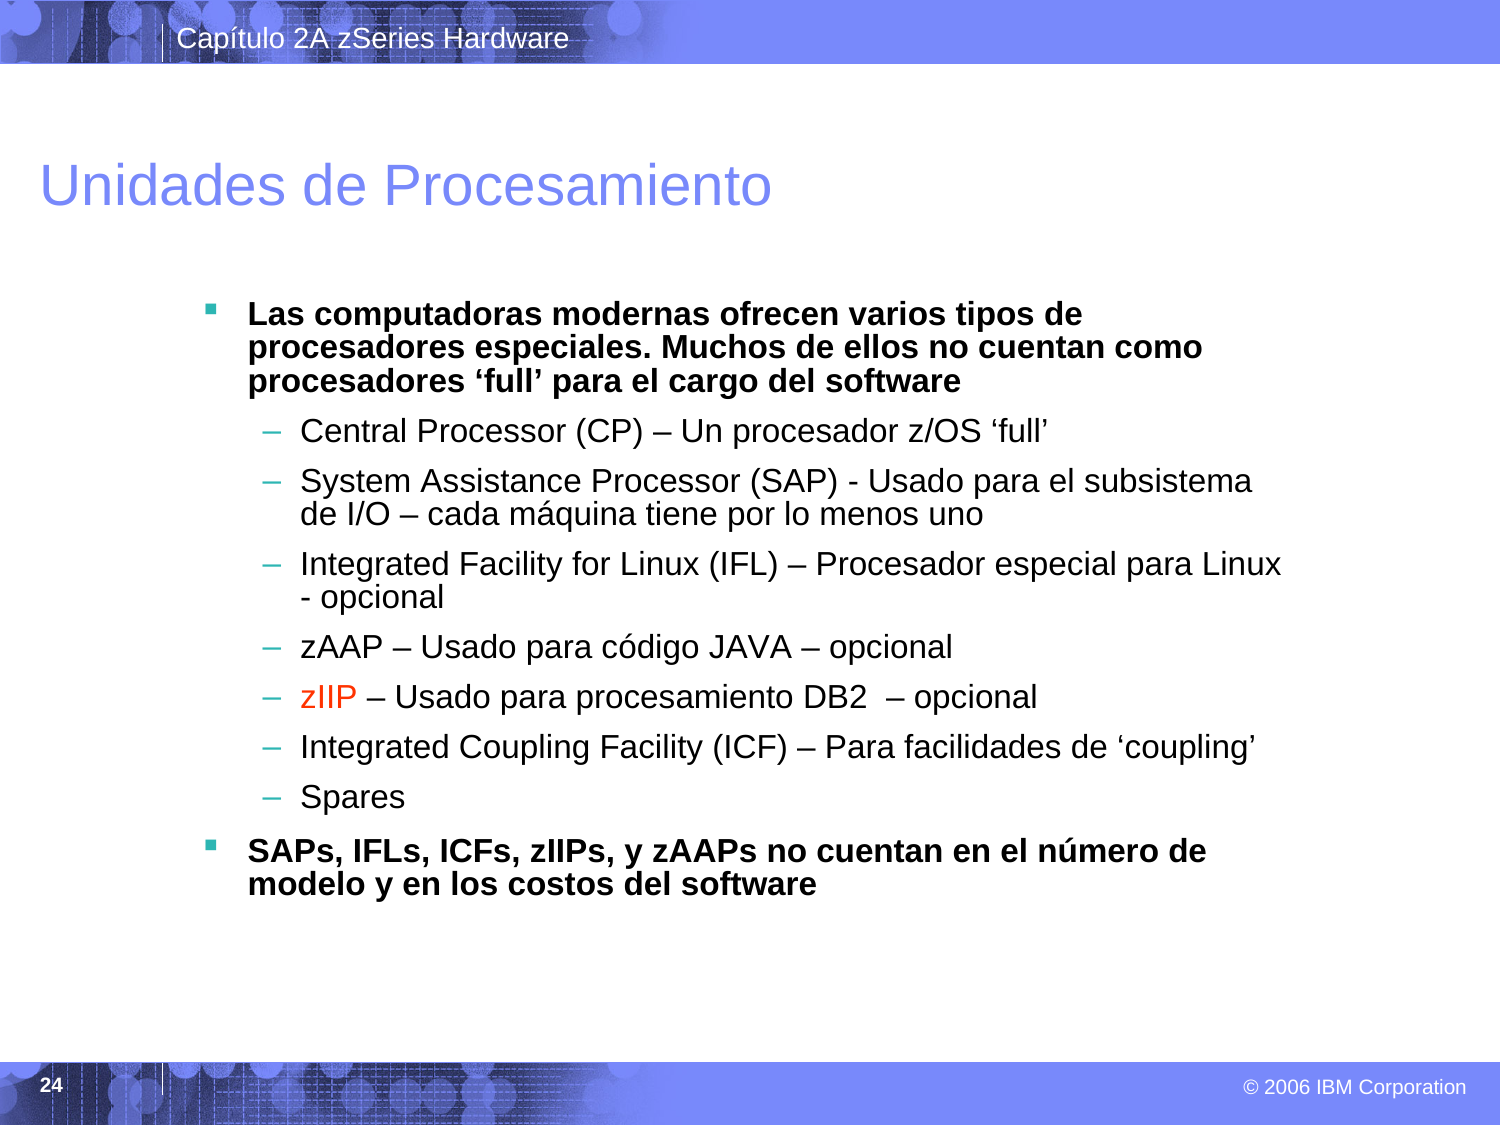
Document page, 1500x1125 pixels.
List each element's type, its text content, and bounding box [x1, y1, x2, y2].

title Unidades de Procesamiento [25, 142, 1378, 225]
list Las computadoras modernas ofrecen varios tipos de procesadores especiales. Muchos de ellos no cuentan como procesadores ‘full’ para el cargo del software Central Processor (CP) – Un procesador z/OS ‘full’ System Assistance Processor (SAP) - Usado para el subsistema de I/O – cada máquina tiene por lo menos uno Integrated Facility for Linux (IFL) – Procesador especial para Linux - opcional zAAP – Usado para código JAVA – opcional zIIP – Usado para procesamiento DB2 – opcional Integrated Coupling Facility (ICF) – Para facilidades de ‘coupling’ Spares SAPs, IFLs, ICFs, zIIPs, y zAAPs no cuentan en el número de modelo y en los costos del software [187, 291, 1311, 911]
picture [1, 1, 1500, 63]
picture [0, 1063, 1500, 1125]
